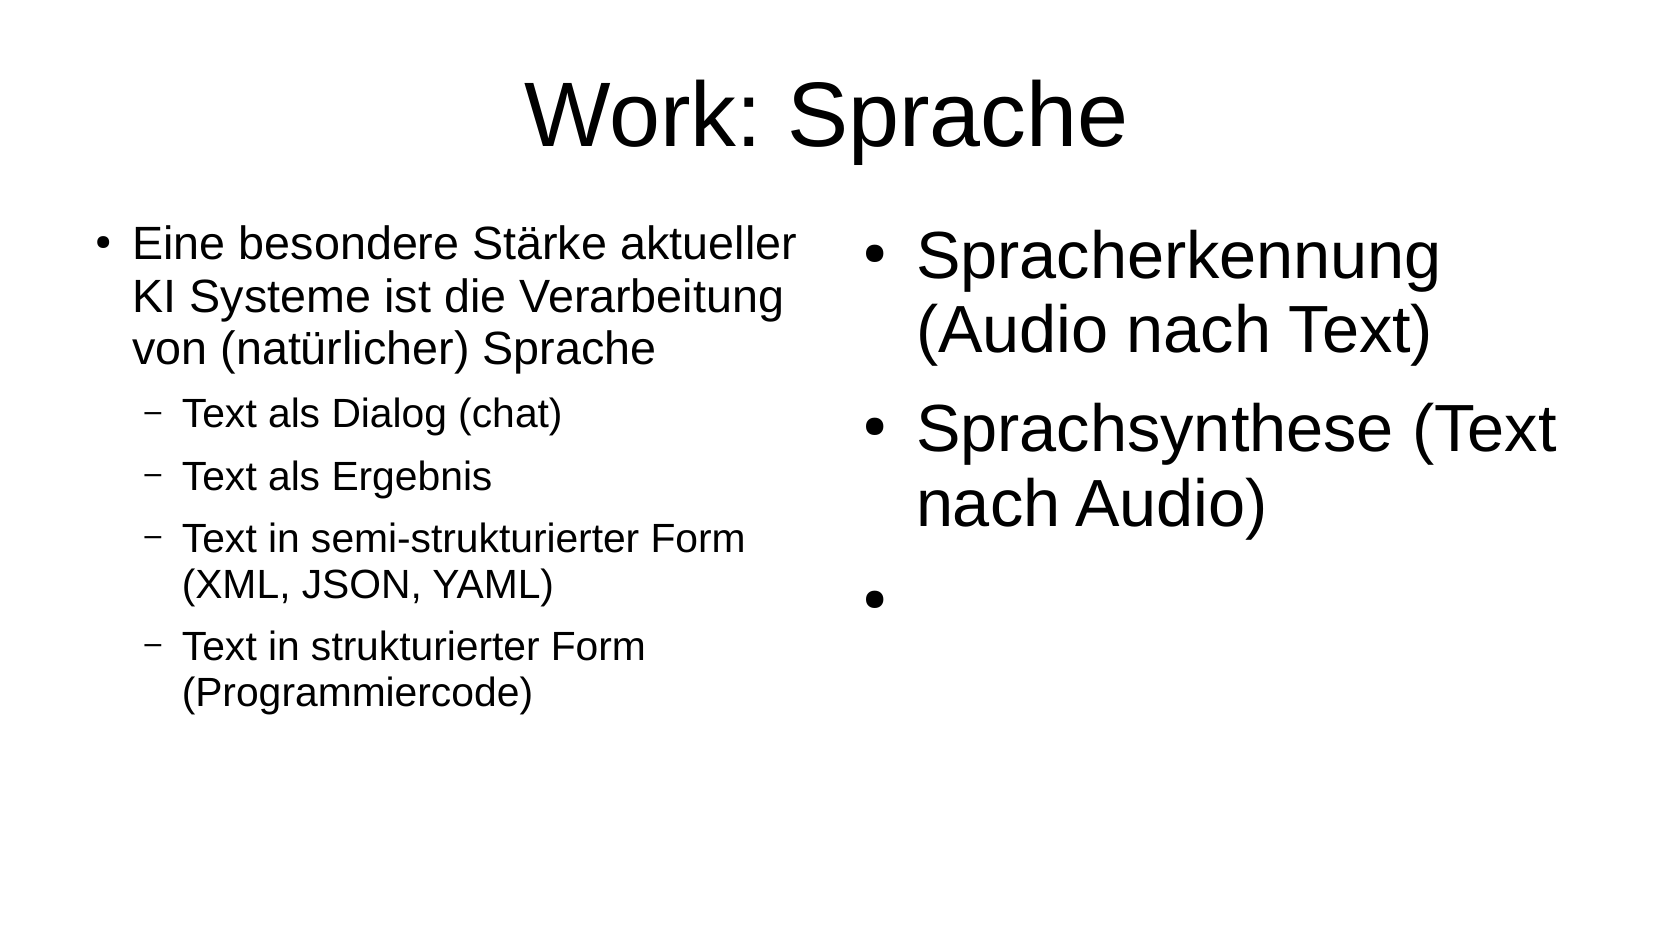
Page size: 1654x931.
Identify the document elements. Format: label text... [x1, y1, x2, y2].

list Spracherkennung (Audio nach Text) Sprachsynthese (Text nach Audio) [845, 217, 1572, 758]
title Work: Sprache [82, 37, 1571, 193]
list Eine besondere Stärke aktueller KI Systeme ist die Verarbeitung von (natürlicher) Sprache Text als Dialog (chat) Text als Ergebnis Text in semi-strukturierter Form (XML, JSON, YAML) Text in strukturierter Form (Programmiercode) [82, 217, 809, 758]
